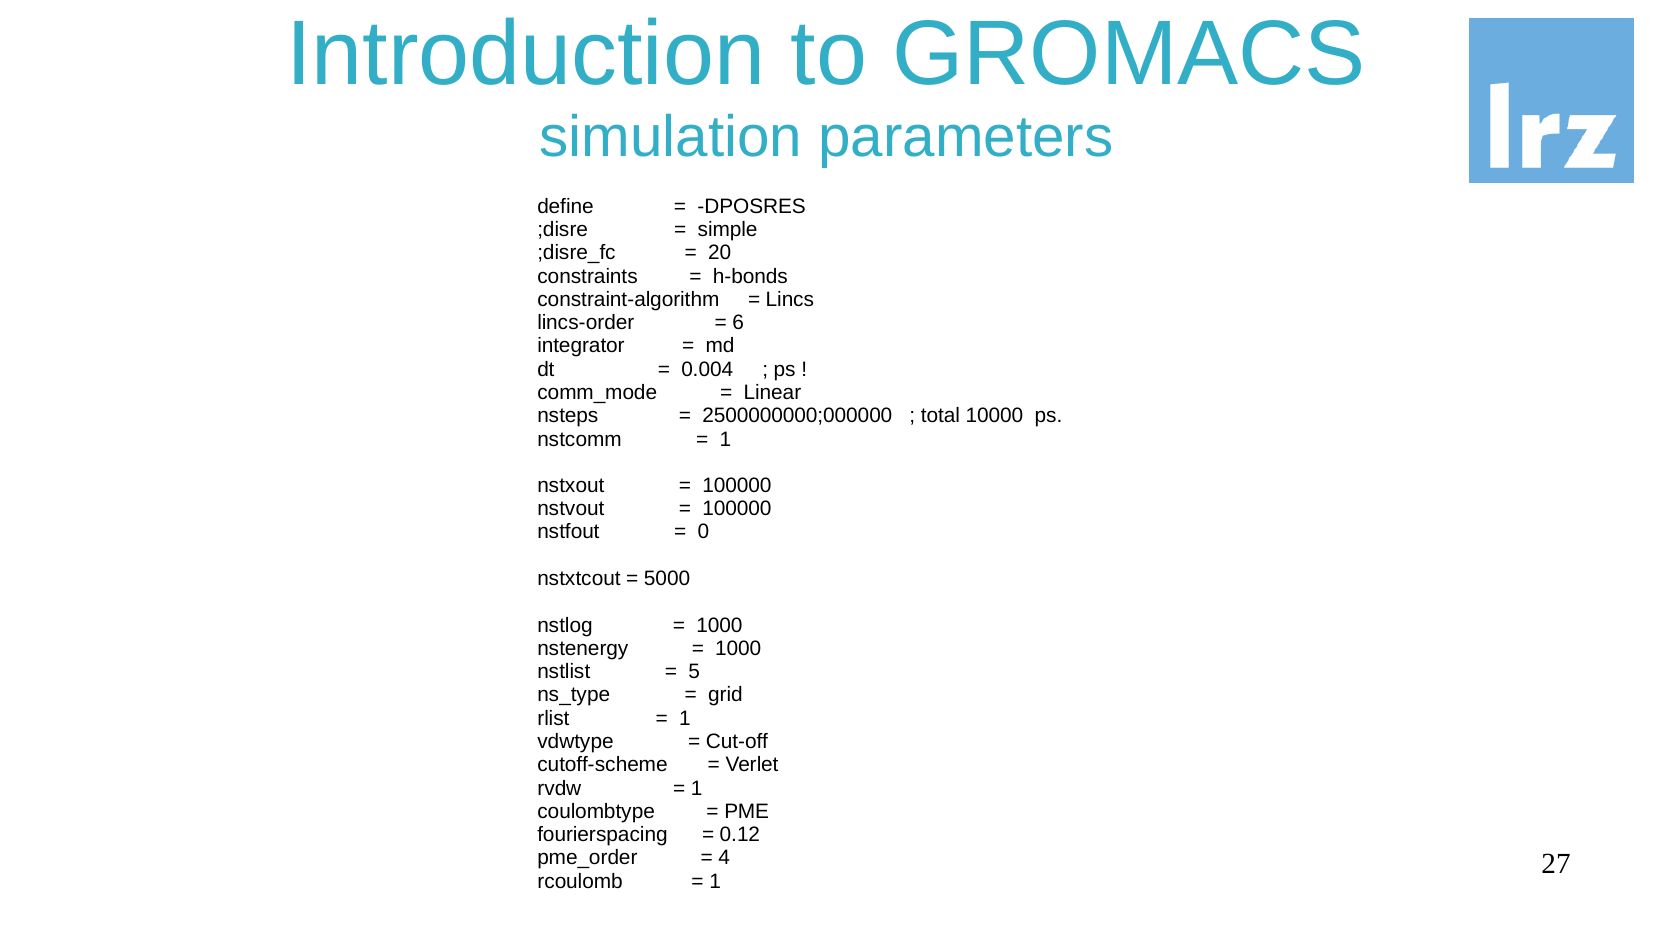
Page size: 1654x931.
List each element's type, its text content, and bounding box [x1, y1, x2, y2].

text_box define = -DPOSRES ;disre = simple ;disre_fc = 20 constraints = h-bonds constraint-algorithm = Lincs lincs-order = 6 integrator = md dt = 0.004 ; ps ! comm_mode = Linear nsteps = 2500000000;000000 ; total 10000 ps. nstcomm = 1 nstxout = 100000 nstvout = 100000 nstfout = 0 nstxtcout = 5000 nstlog = 1000 nstenergy = 1000 nstlist = 5 ns_type = grid rlist = 1 vdwtype = Cut-off cutoff-scheme = Verlet rvdw = 1 coulombtype = PME fourierspacing = 0.12 pme_order = 4 rcoulomb = 1 [522, 163, 1144, 901]
picture [1469, 18, 1634, 183]
title Introduction to GROMACS simulation parameters [82, 1, 1571, 170]
